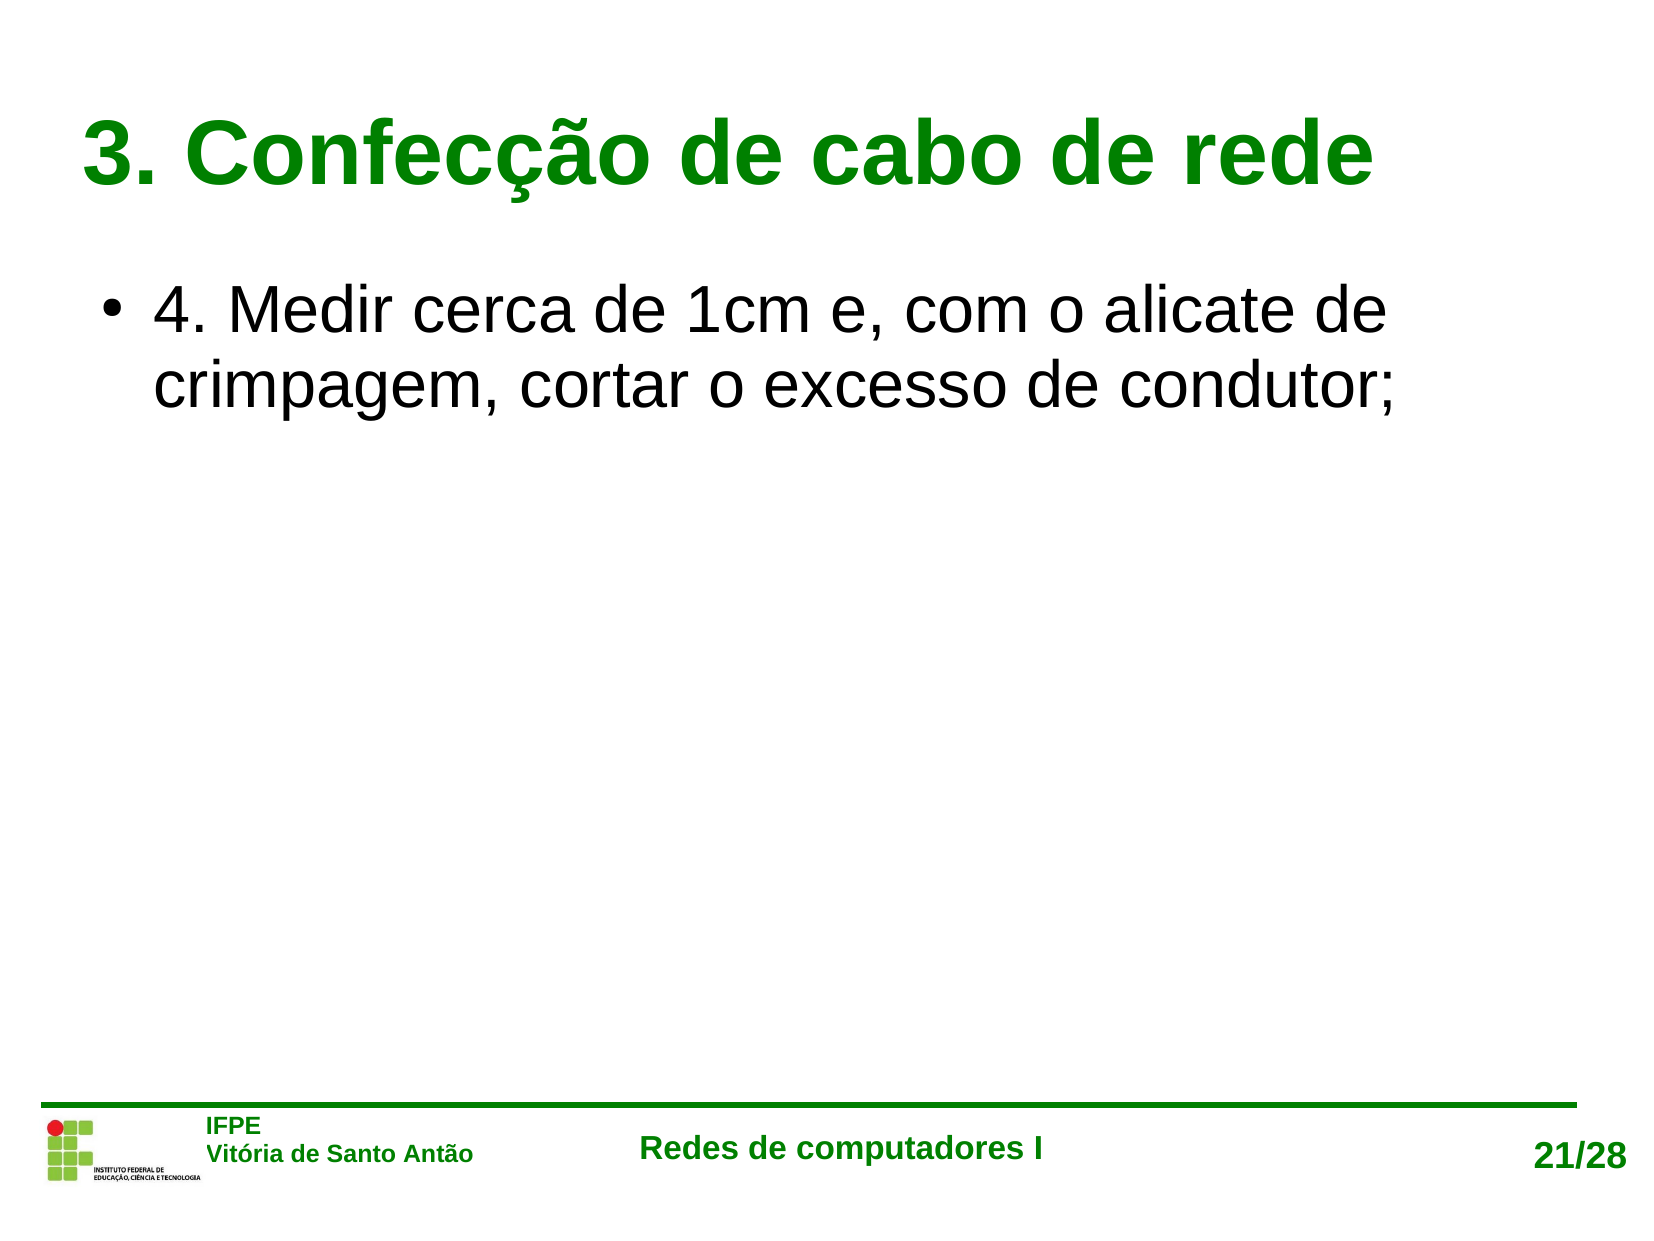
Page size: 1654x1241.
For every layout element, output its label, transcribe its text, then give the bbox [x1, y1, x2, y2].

title 3. Confecção de cabo de rede [82, 49, 1571, 257]
picture [39, 1111, 207, 1191]
list 4. Medir cerca de 1cm e, com o alicate de crimpagem, cortar o excesso de condutor; [82, 272, 1571, 1091]
